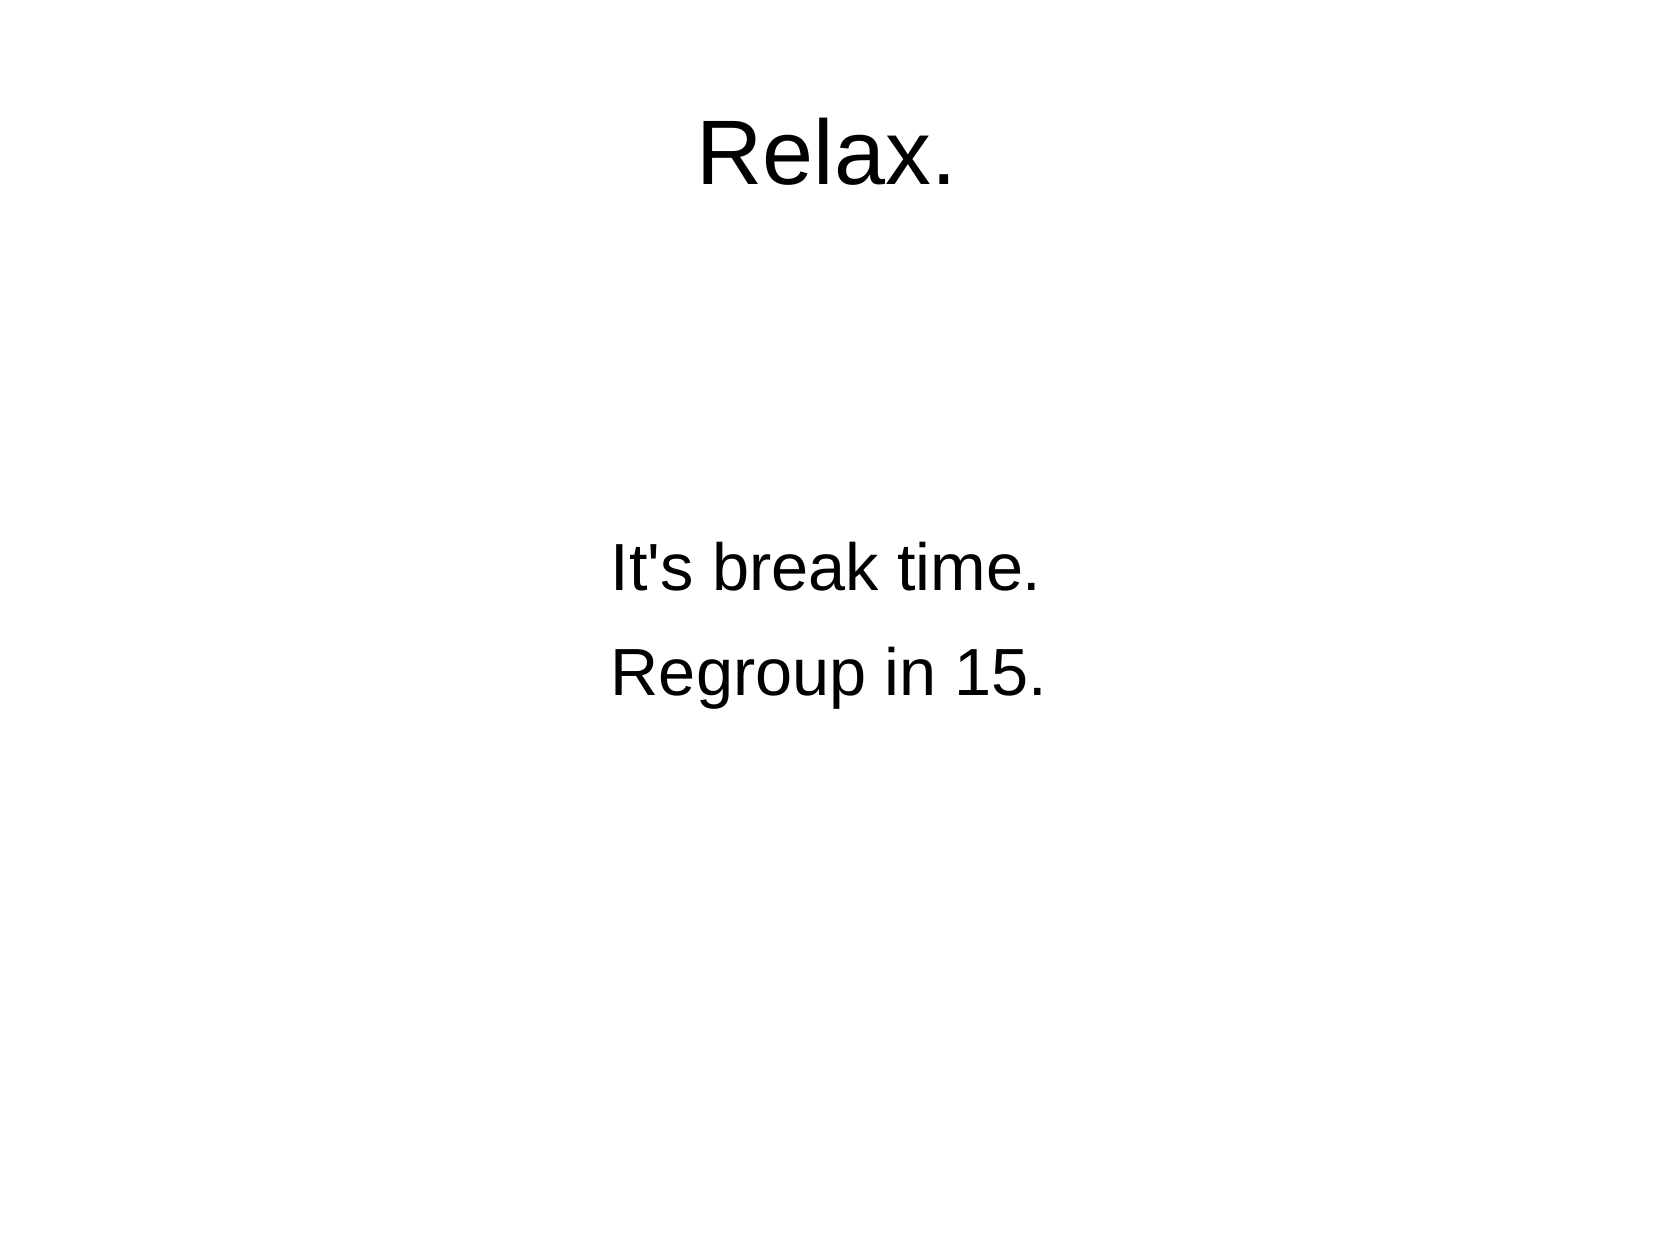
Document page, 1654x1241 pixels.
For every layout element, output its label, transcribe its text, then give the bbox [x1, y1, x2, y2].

title Relax. [82, 49, 1571, 257]
list It's break time. Regroup in 15. [540, 530, 1411, 751]
